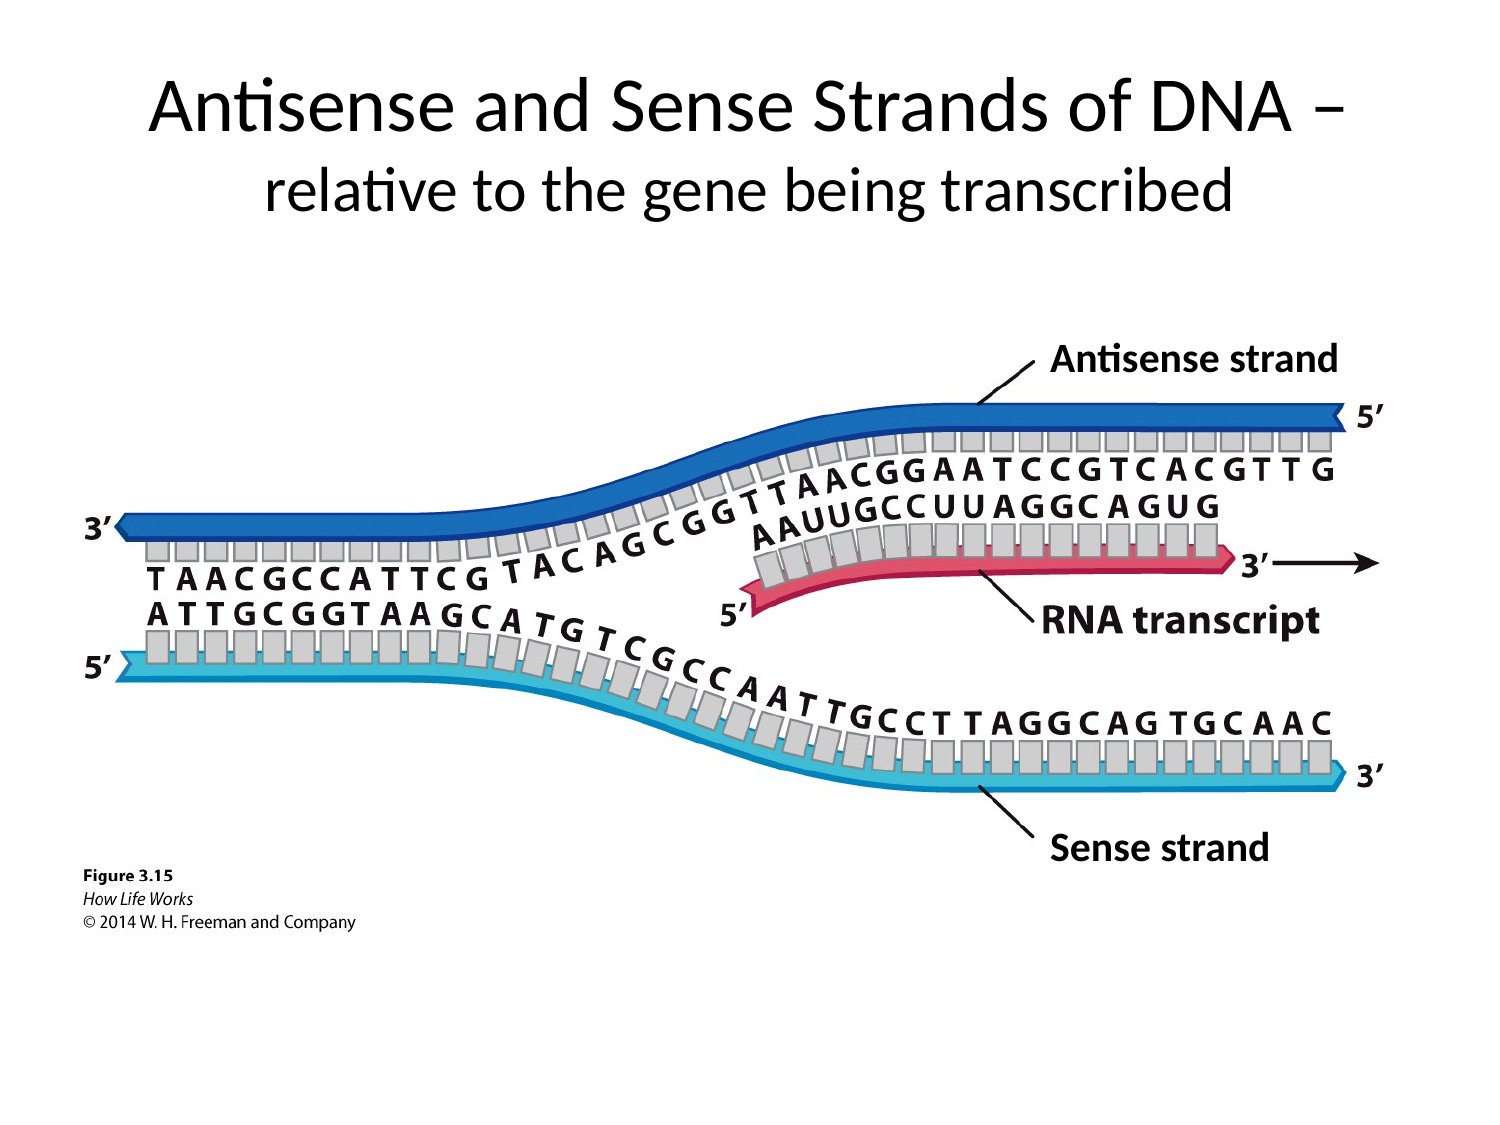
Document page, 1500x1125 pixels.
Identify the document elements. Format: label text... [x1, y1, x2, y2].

text_box Antisense strand [1035, 322, 1407, 388]
title Antisense and Sense Strands of DNA – relative to the gene being transcribed [75, 45, 1425, 233]
picture [75, 262, 1425, 1005]
text_box Sense strand [1035, 812, 1425, 878]
